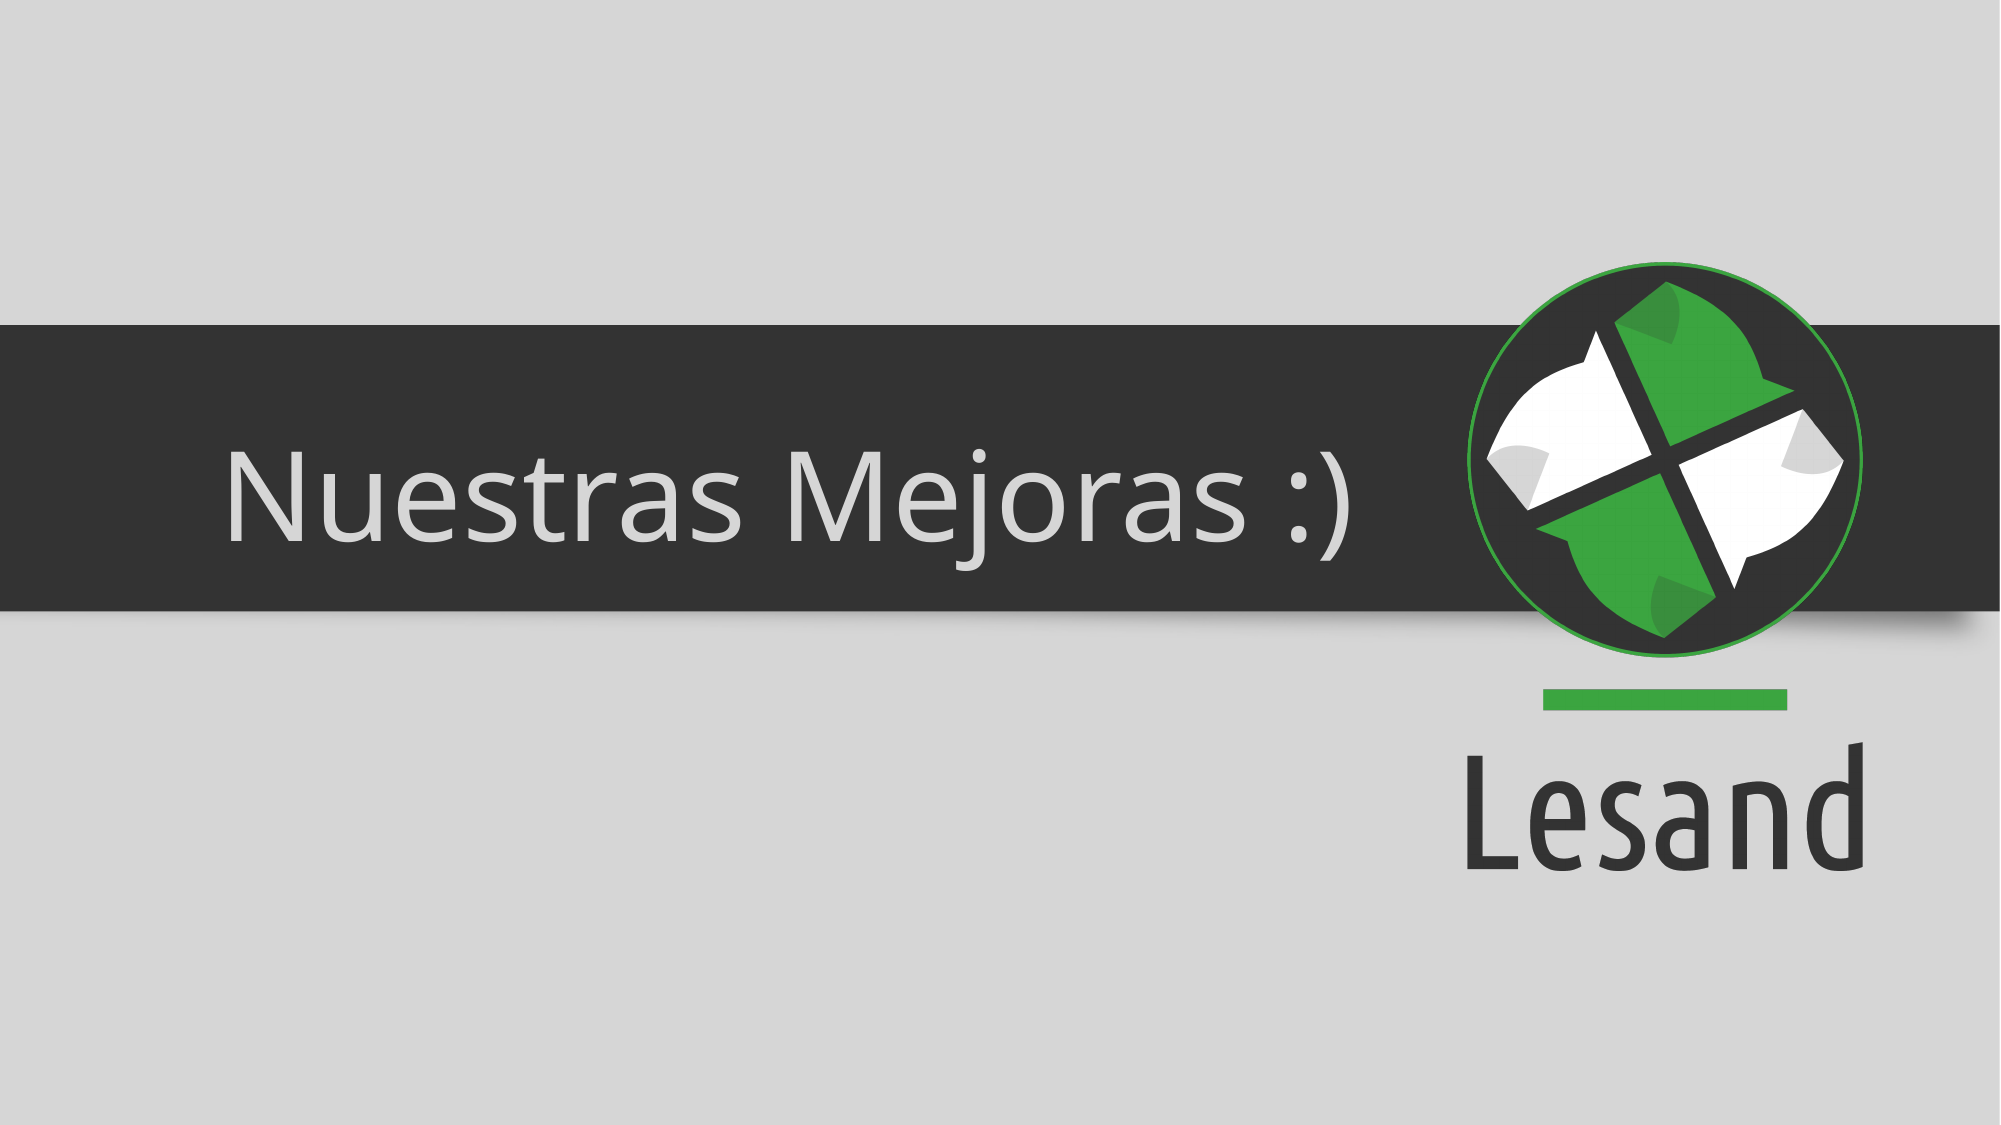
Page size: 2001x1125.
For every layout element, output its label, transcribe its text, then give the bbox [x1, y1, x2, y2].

text_box Nuestras Mejoras :) [37, 337, 1538, 576]
picture [0, 262, 2000, 871]
